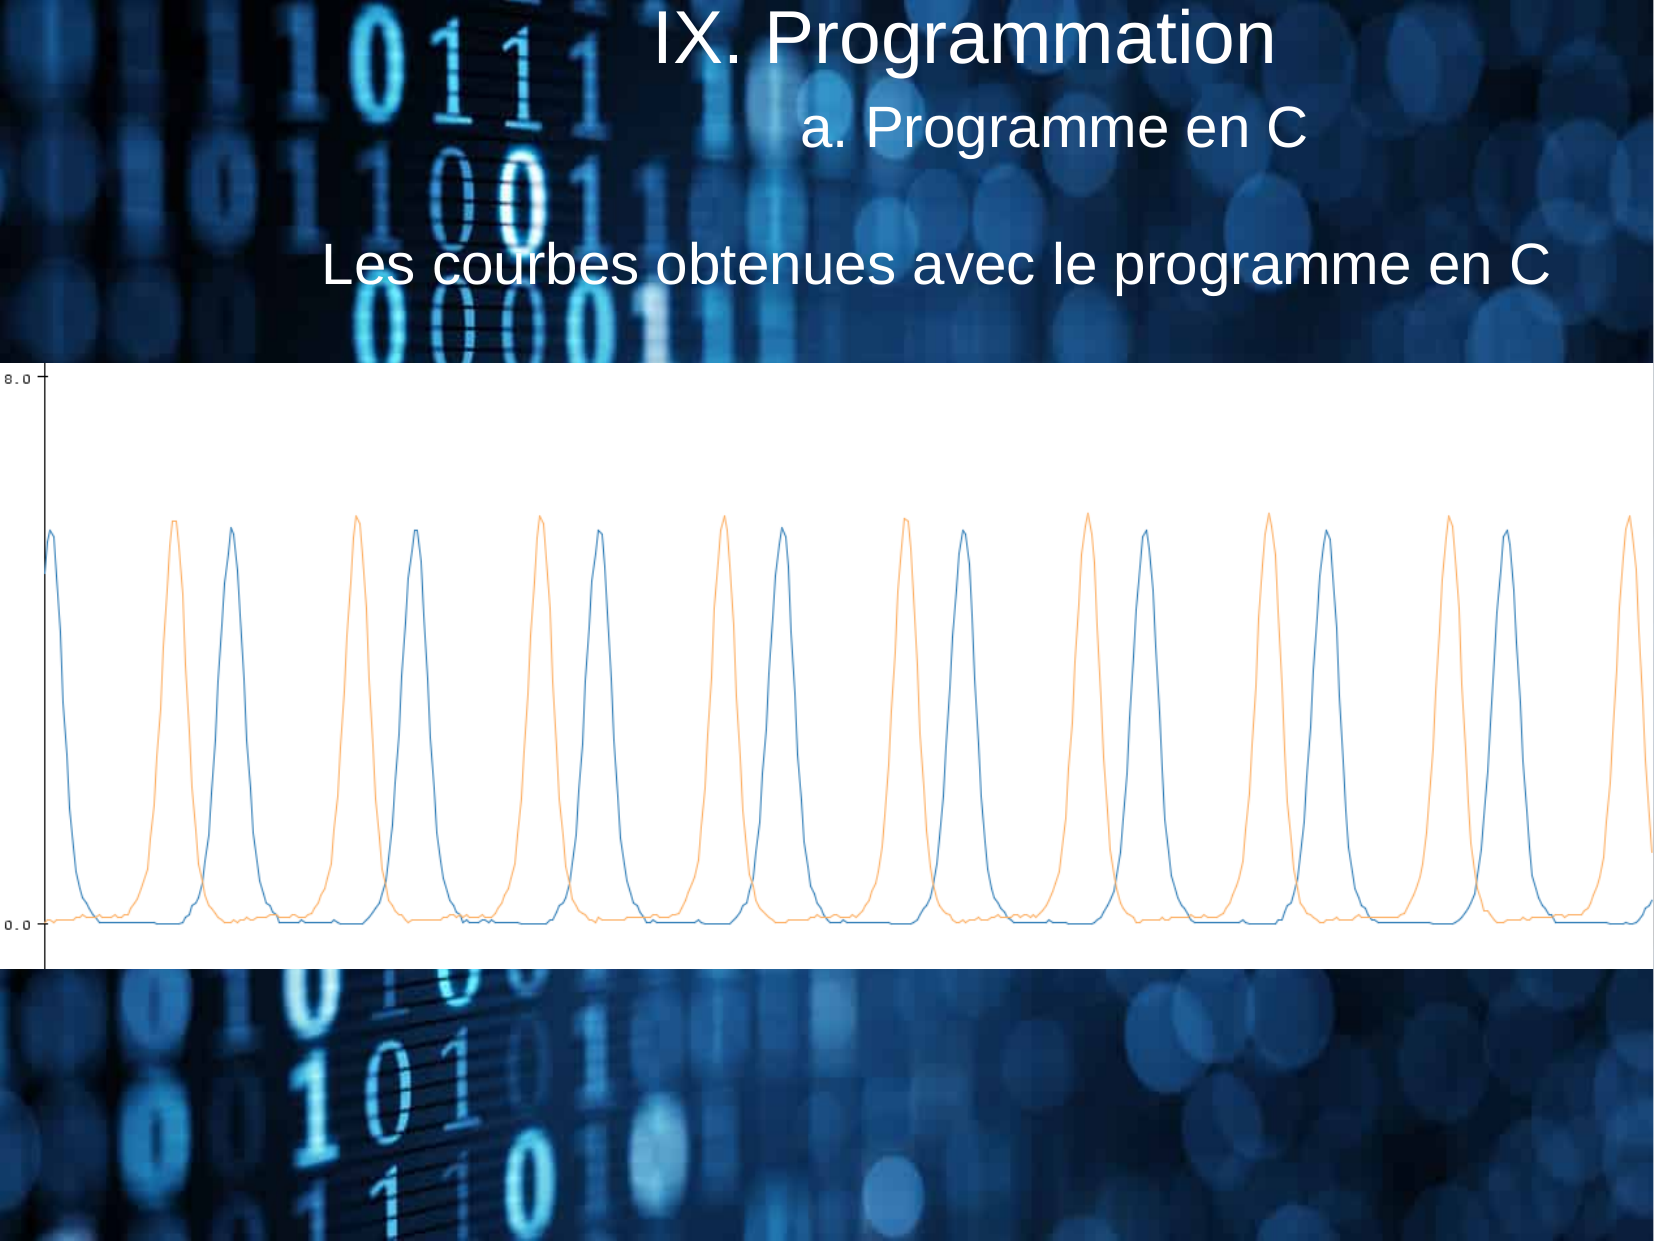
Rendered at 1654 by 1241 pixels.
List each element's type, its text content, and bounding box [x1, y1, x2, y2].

text_box Les courbes obtenues avec le programme en C [307, 224, 1654, 305]
text_box IX. Programmation a. Programme en C [637, 0, 1654, 256]
picture [0, 0, 1654, 1241]
